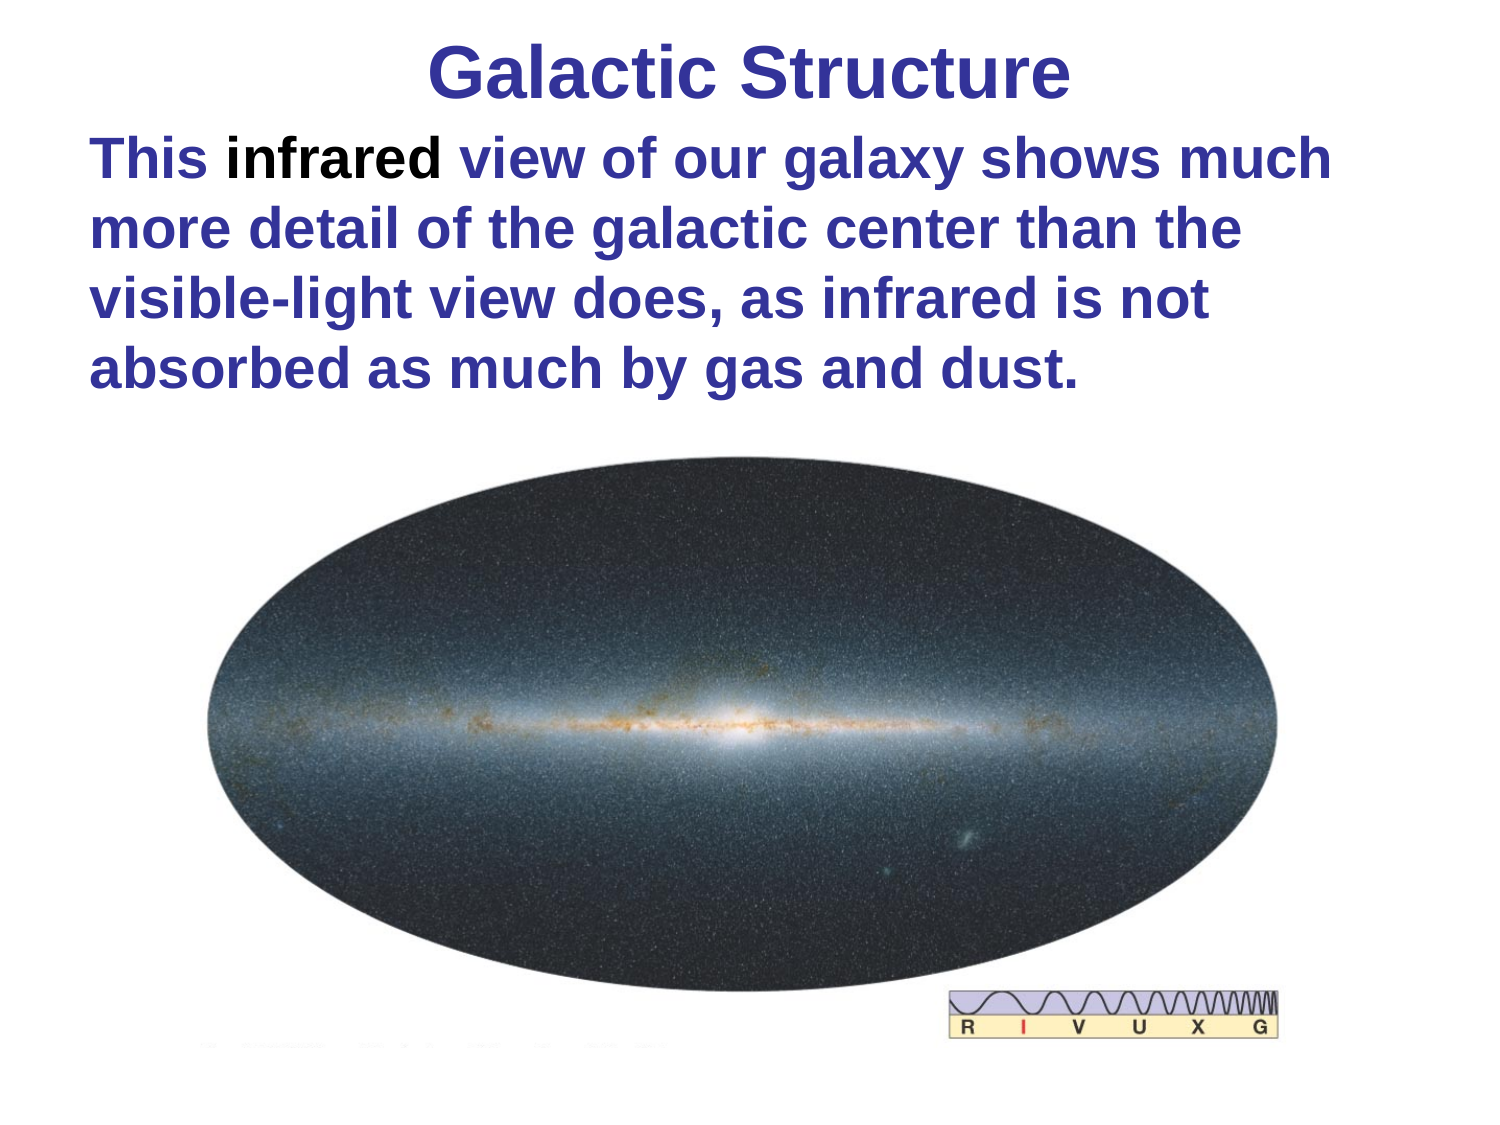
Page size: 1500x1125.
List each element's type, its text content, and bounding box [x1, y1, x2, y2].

title Galactic Structure [75, 0, 1426, 138]
text_box This infrared view of our galaxy shows much more detail of the galactic center than the visible-light view does, as infrared is not absorbed as much by gas and dust. [75, 112, 1438, 408]
picture [200, 450, 1288, 1048]
